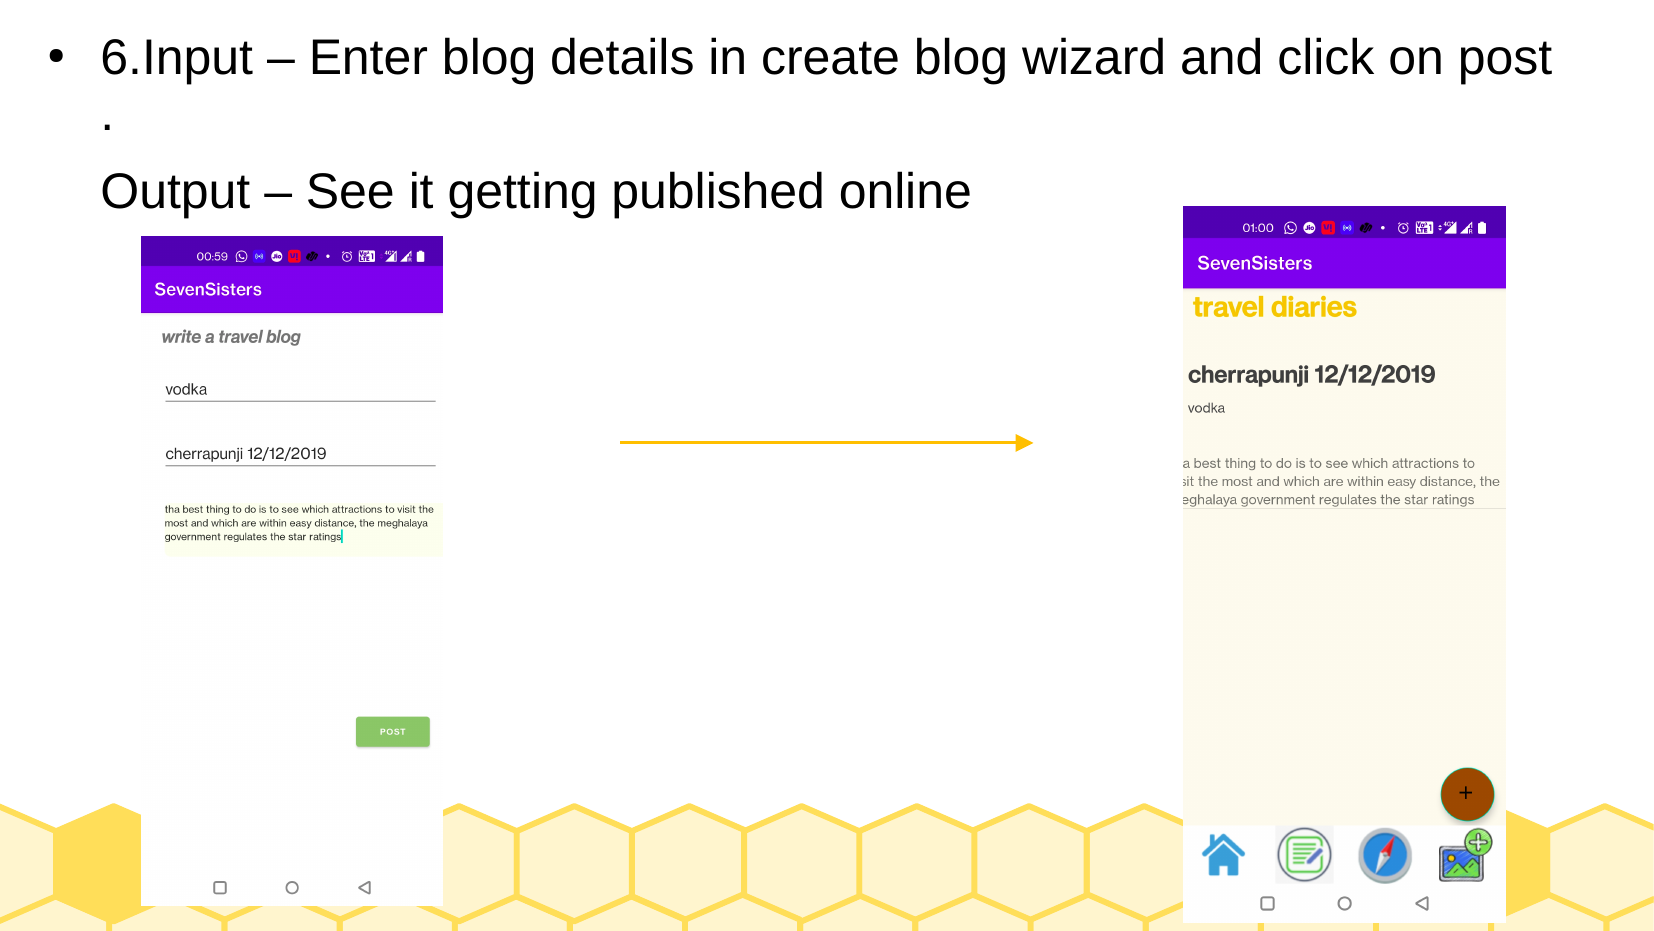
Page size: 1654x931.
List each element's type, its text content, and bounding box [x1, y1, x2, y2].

picture [141, 236, 443, 906]
list 6.Input – Enter blog details in create blog wizard and click on post . Output – See it getting published online [29, 29, 1565, 827]
picture [1183, 206, 1506, 923]
